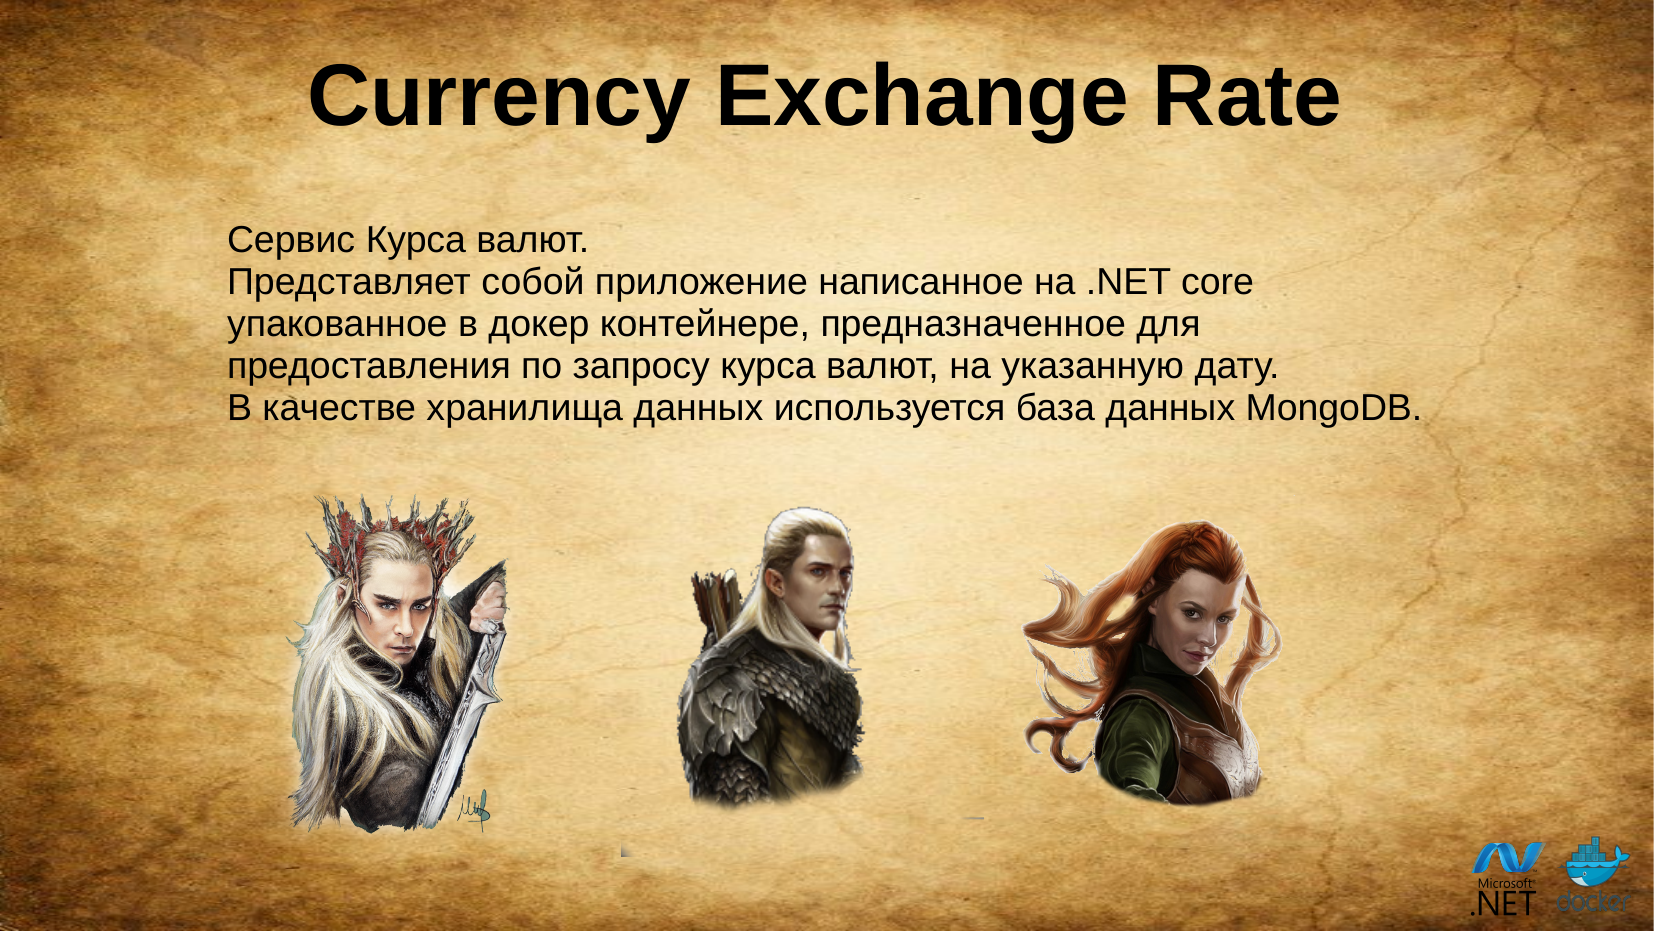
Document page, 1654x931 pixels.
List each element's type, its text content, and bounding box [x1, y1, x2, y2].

picture [0, 0, 1654, 931]
text_box Currency Exchange Rate [3, 38, 1648, 152]
text_box Сервис Курса валют. Представляет собой приложение написанное на .NET core упакованное в докер контейнере, предназначенное для предоставления по запросу курса валют, на указанную дату. В качестве хранилища данных используется база данных MongoDB. [212, 211, 1484, 479]
